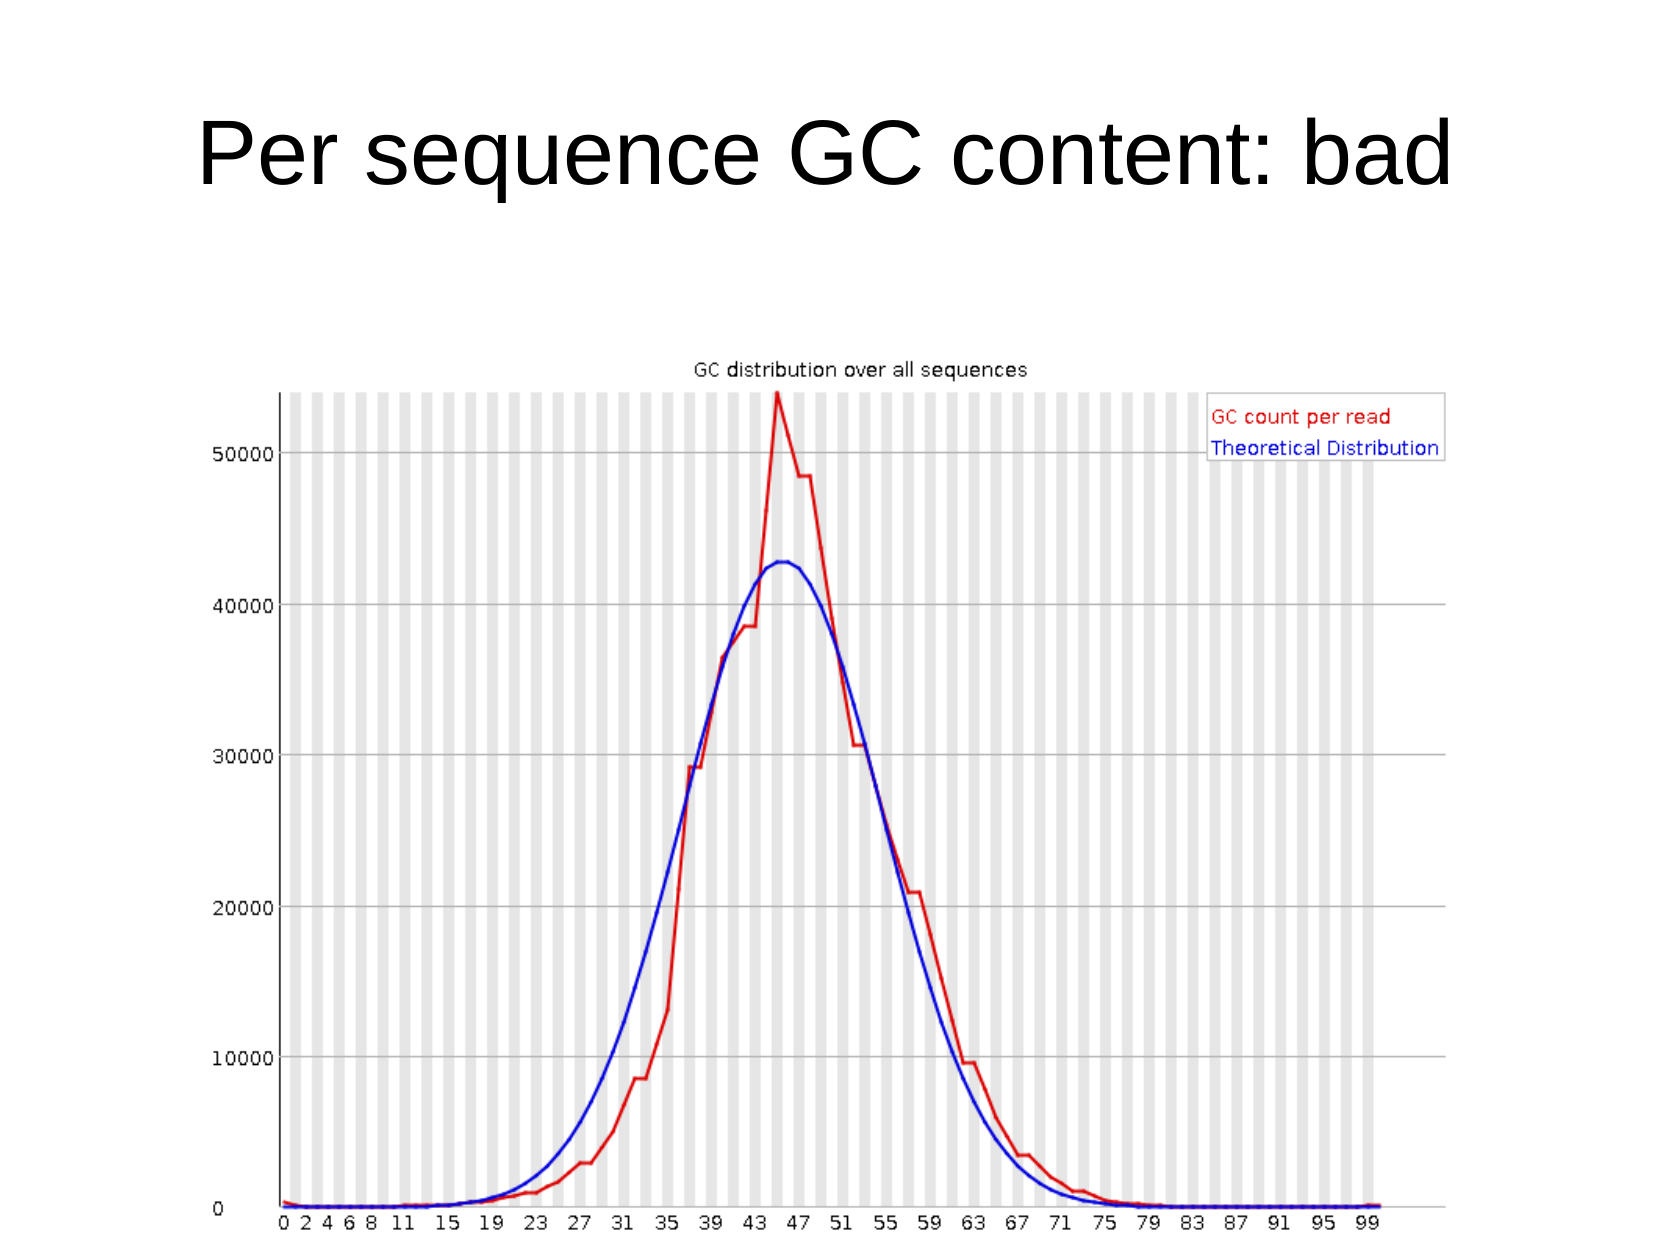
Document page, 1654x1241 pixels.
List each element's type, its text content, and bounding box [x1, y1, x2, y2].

picture [209, 330, 1460, 1241]
title Per sequence GC content: bad [82, 49, 1571, 257]
